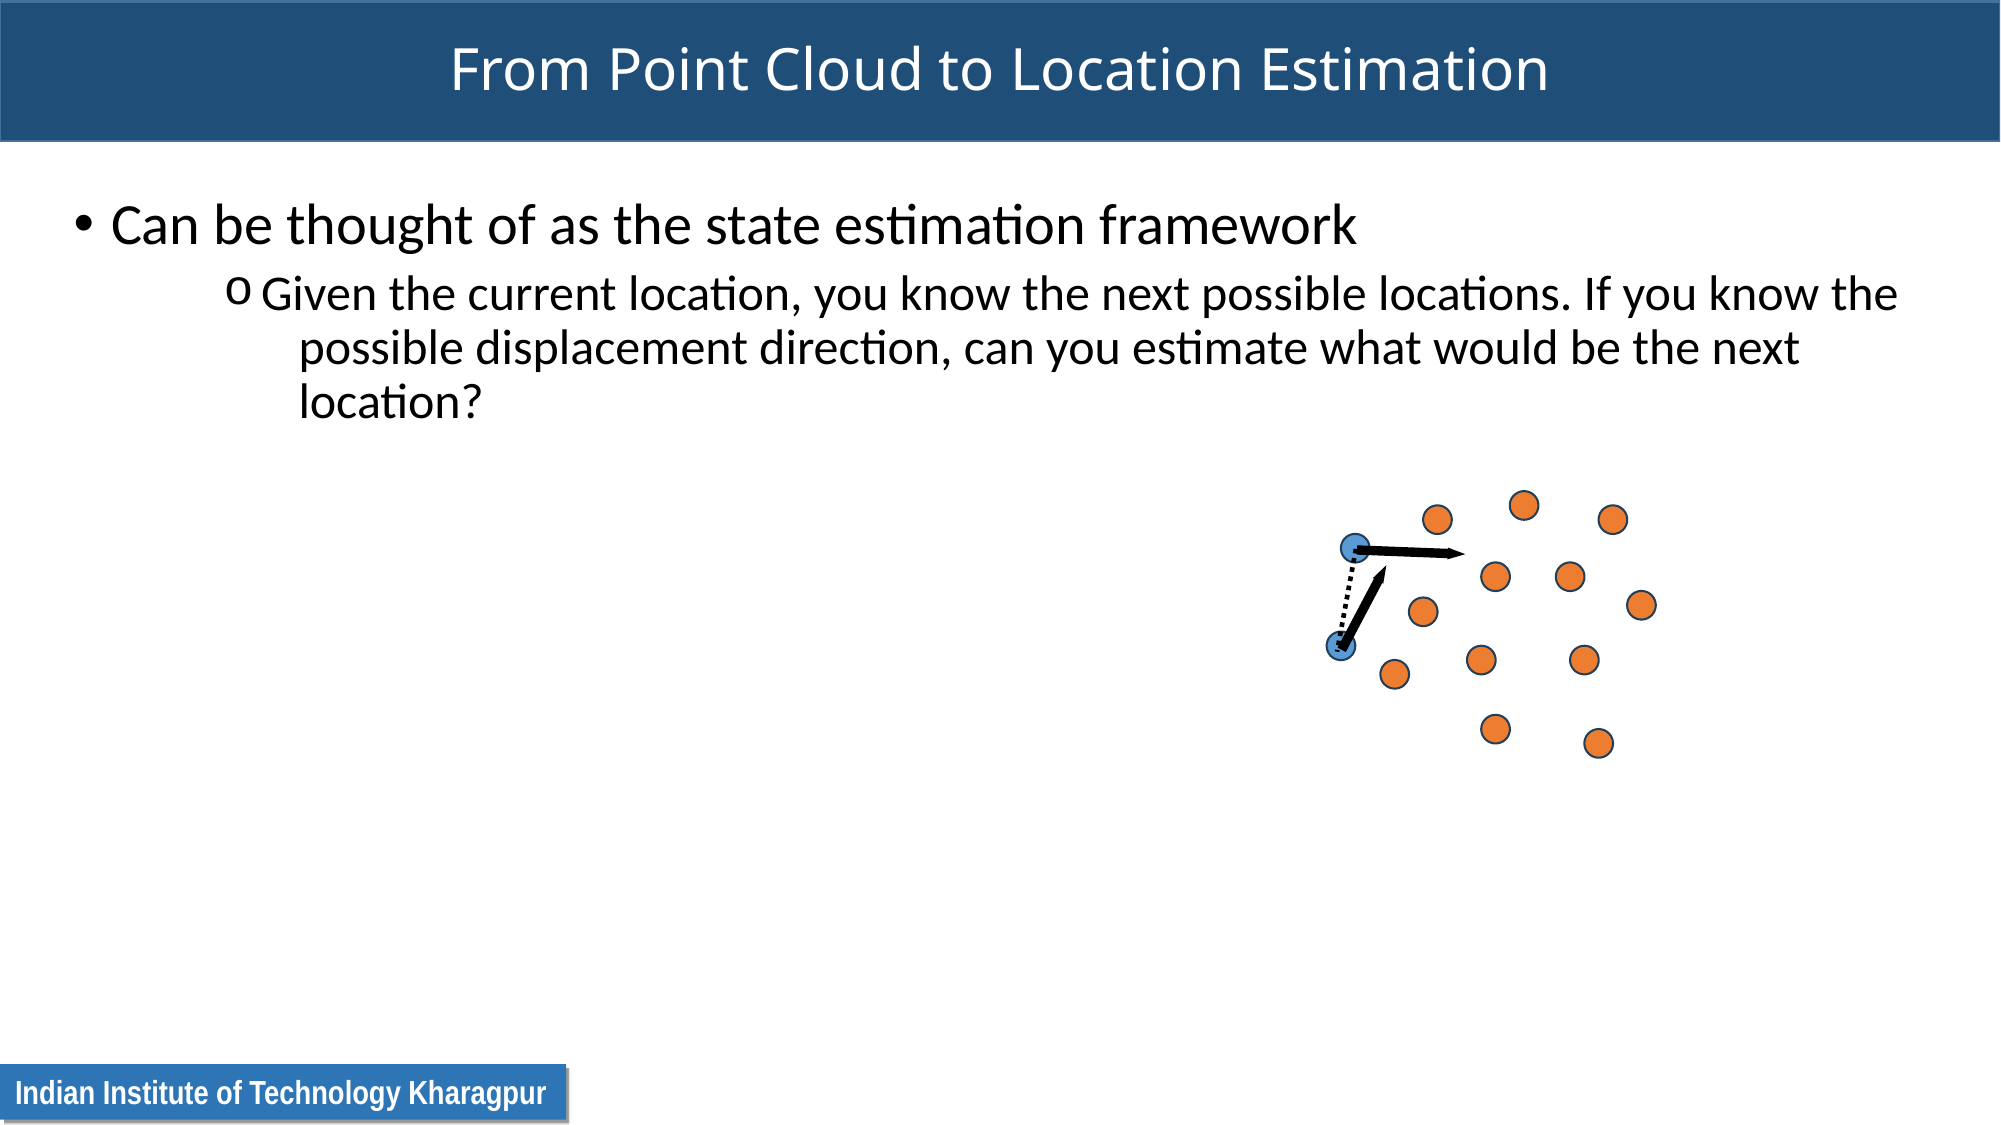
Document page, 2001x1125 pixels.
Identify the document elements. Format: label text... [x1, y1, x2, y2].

text_box [1598, 505, 1628, 534]
text_box [1570, 645, 1599, 675]
text_box [1326, 631, 1356, 661]
text_box [1481, 714, 1510, 744]
list Can be thought of as the state estimation framework Given the current location, you know the next possible locations. If you know the possible displacement direction, can you estimate what would be the next location? [58, 186, 1954, 1065]
text_box [1584, 729, 1613, 758]
text_box [1627, 590, 1656, 620]
title From Point Cloud to Location Estimation [0, 1, 2000, 141]
text_box [1423, 505, 1452, 534]
text_box [1555, 562, 1585, 592]
text_box [1467, 645, 1496, 675]
text_box [1340, 533, 1370, 563]
text_box [1380, 660, 1409, 689]
text_box [1408, 597, 1438, 627]
text_box [1481, 562, 1510, 592]
text_box [1509, 491, 1539, 520]
